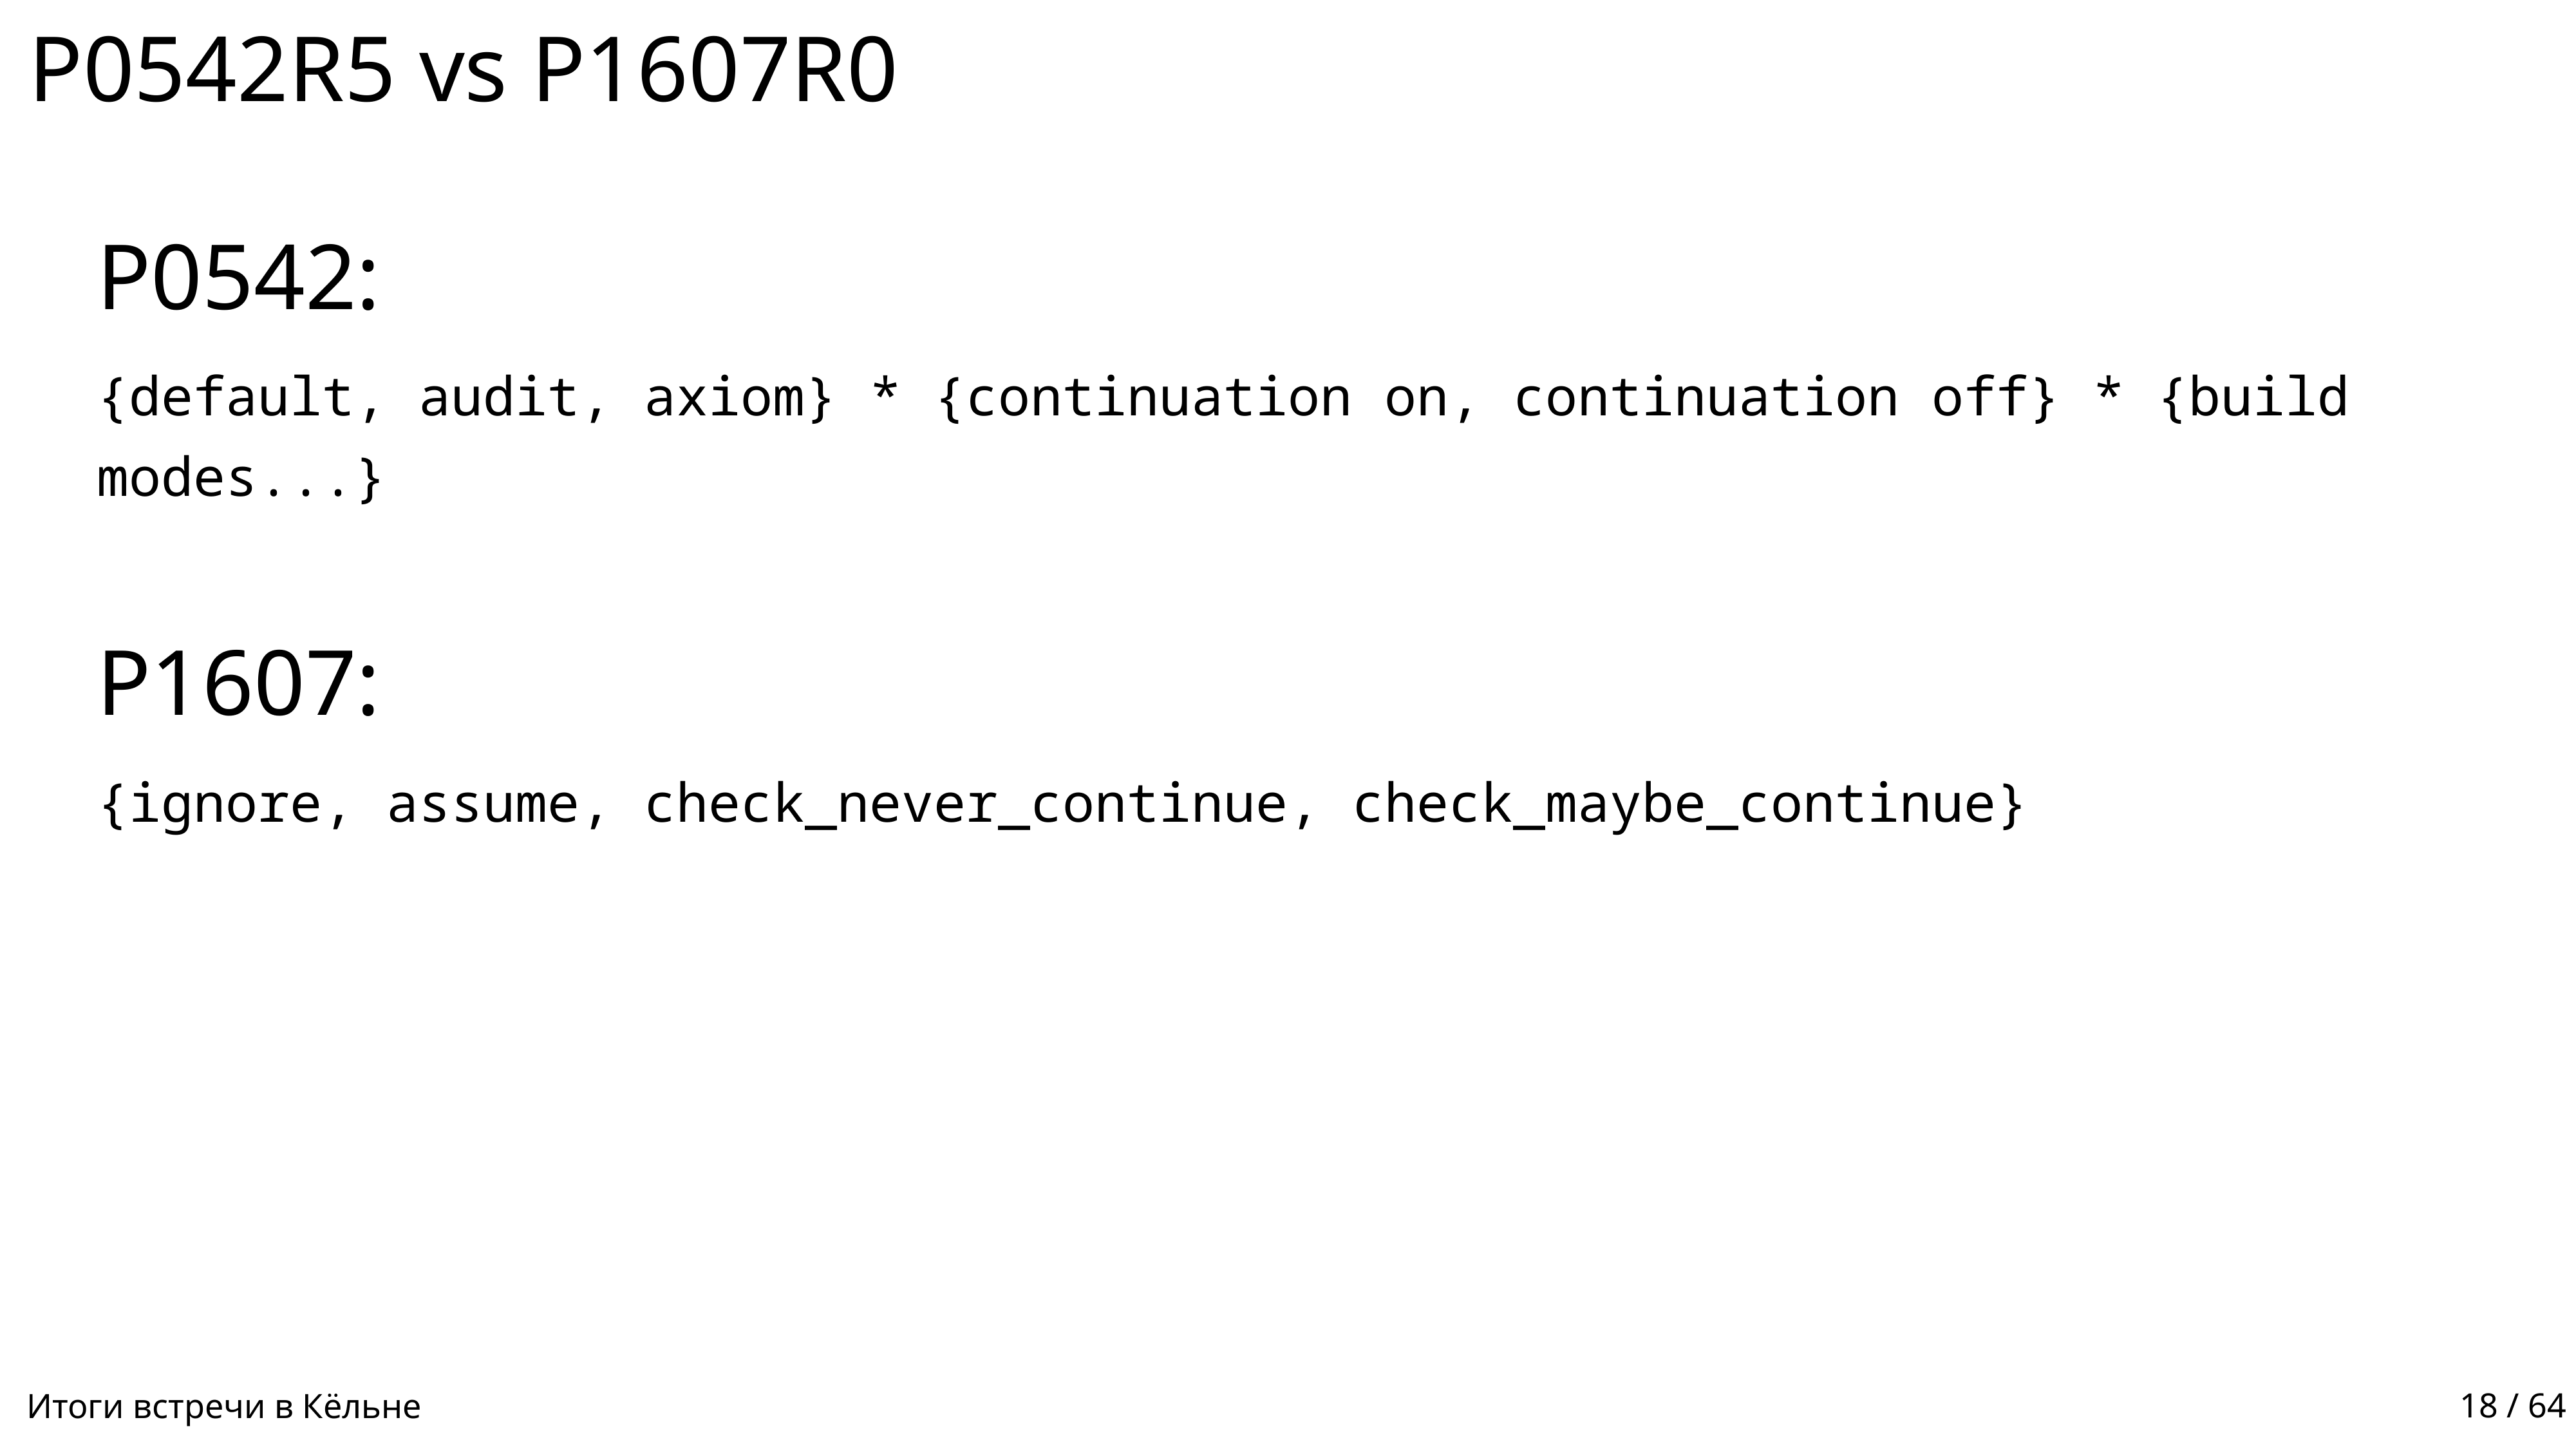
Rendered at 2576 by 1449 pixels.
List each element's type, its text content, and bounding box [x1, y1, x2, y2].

list Итоги встречи в Кёльне [17, 1376, 1114, 1431]
list P0542: {default, audit, axiom} * {continuation on, continuation off} * {build modes...} P1607: {ignore, assume, check_never_continue, check_maybe_continue} [87, 214, 2550, 1382]
list <number> / 64 [1479, 1376, 2576, 1431]
title P0542R5 vs P1607R0 [19, 19, 2550, 155]
